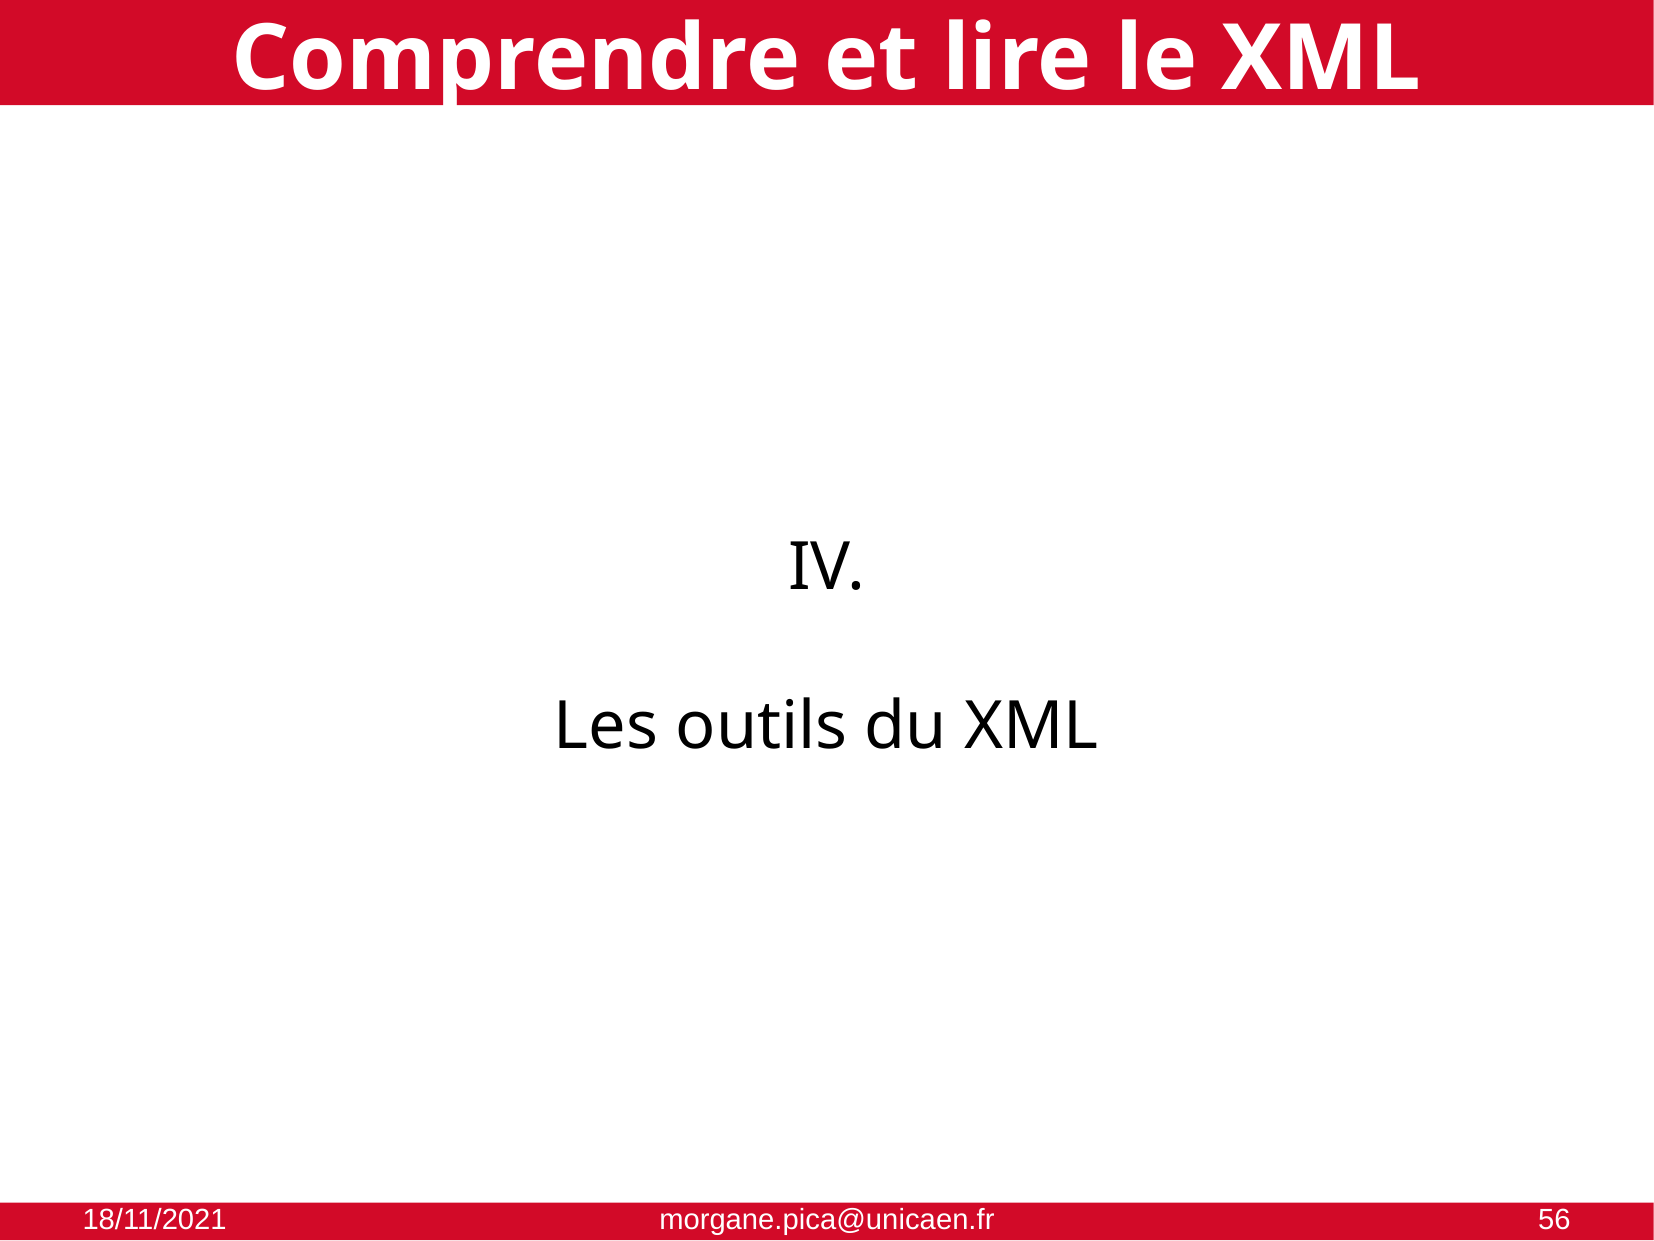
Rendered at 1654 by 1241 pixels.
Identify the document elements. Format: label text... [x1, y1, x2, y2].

text_box IV. Les outils du XML [349, 510, 1305, 806]
title Comprendre et lire le XML [0, 0, 1654, 108]
